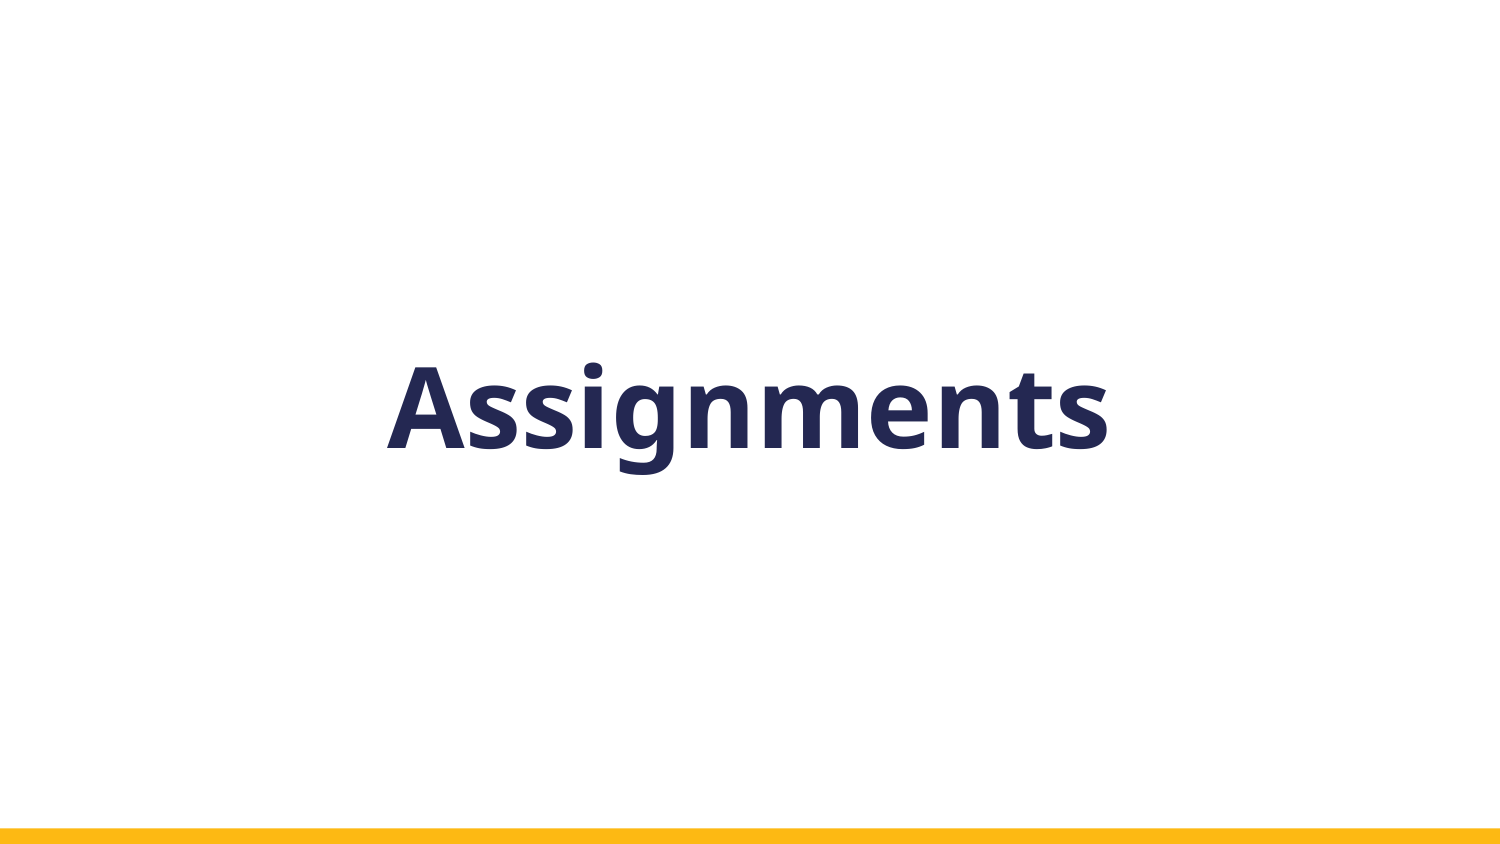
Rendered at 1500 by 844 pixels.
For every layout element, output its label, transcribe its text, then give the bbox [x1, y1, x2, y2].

text_box Assignments [0, 316, 1500, 479]
